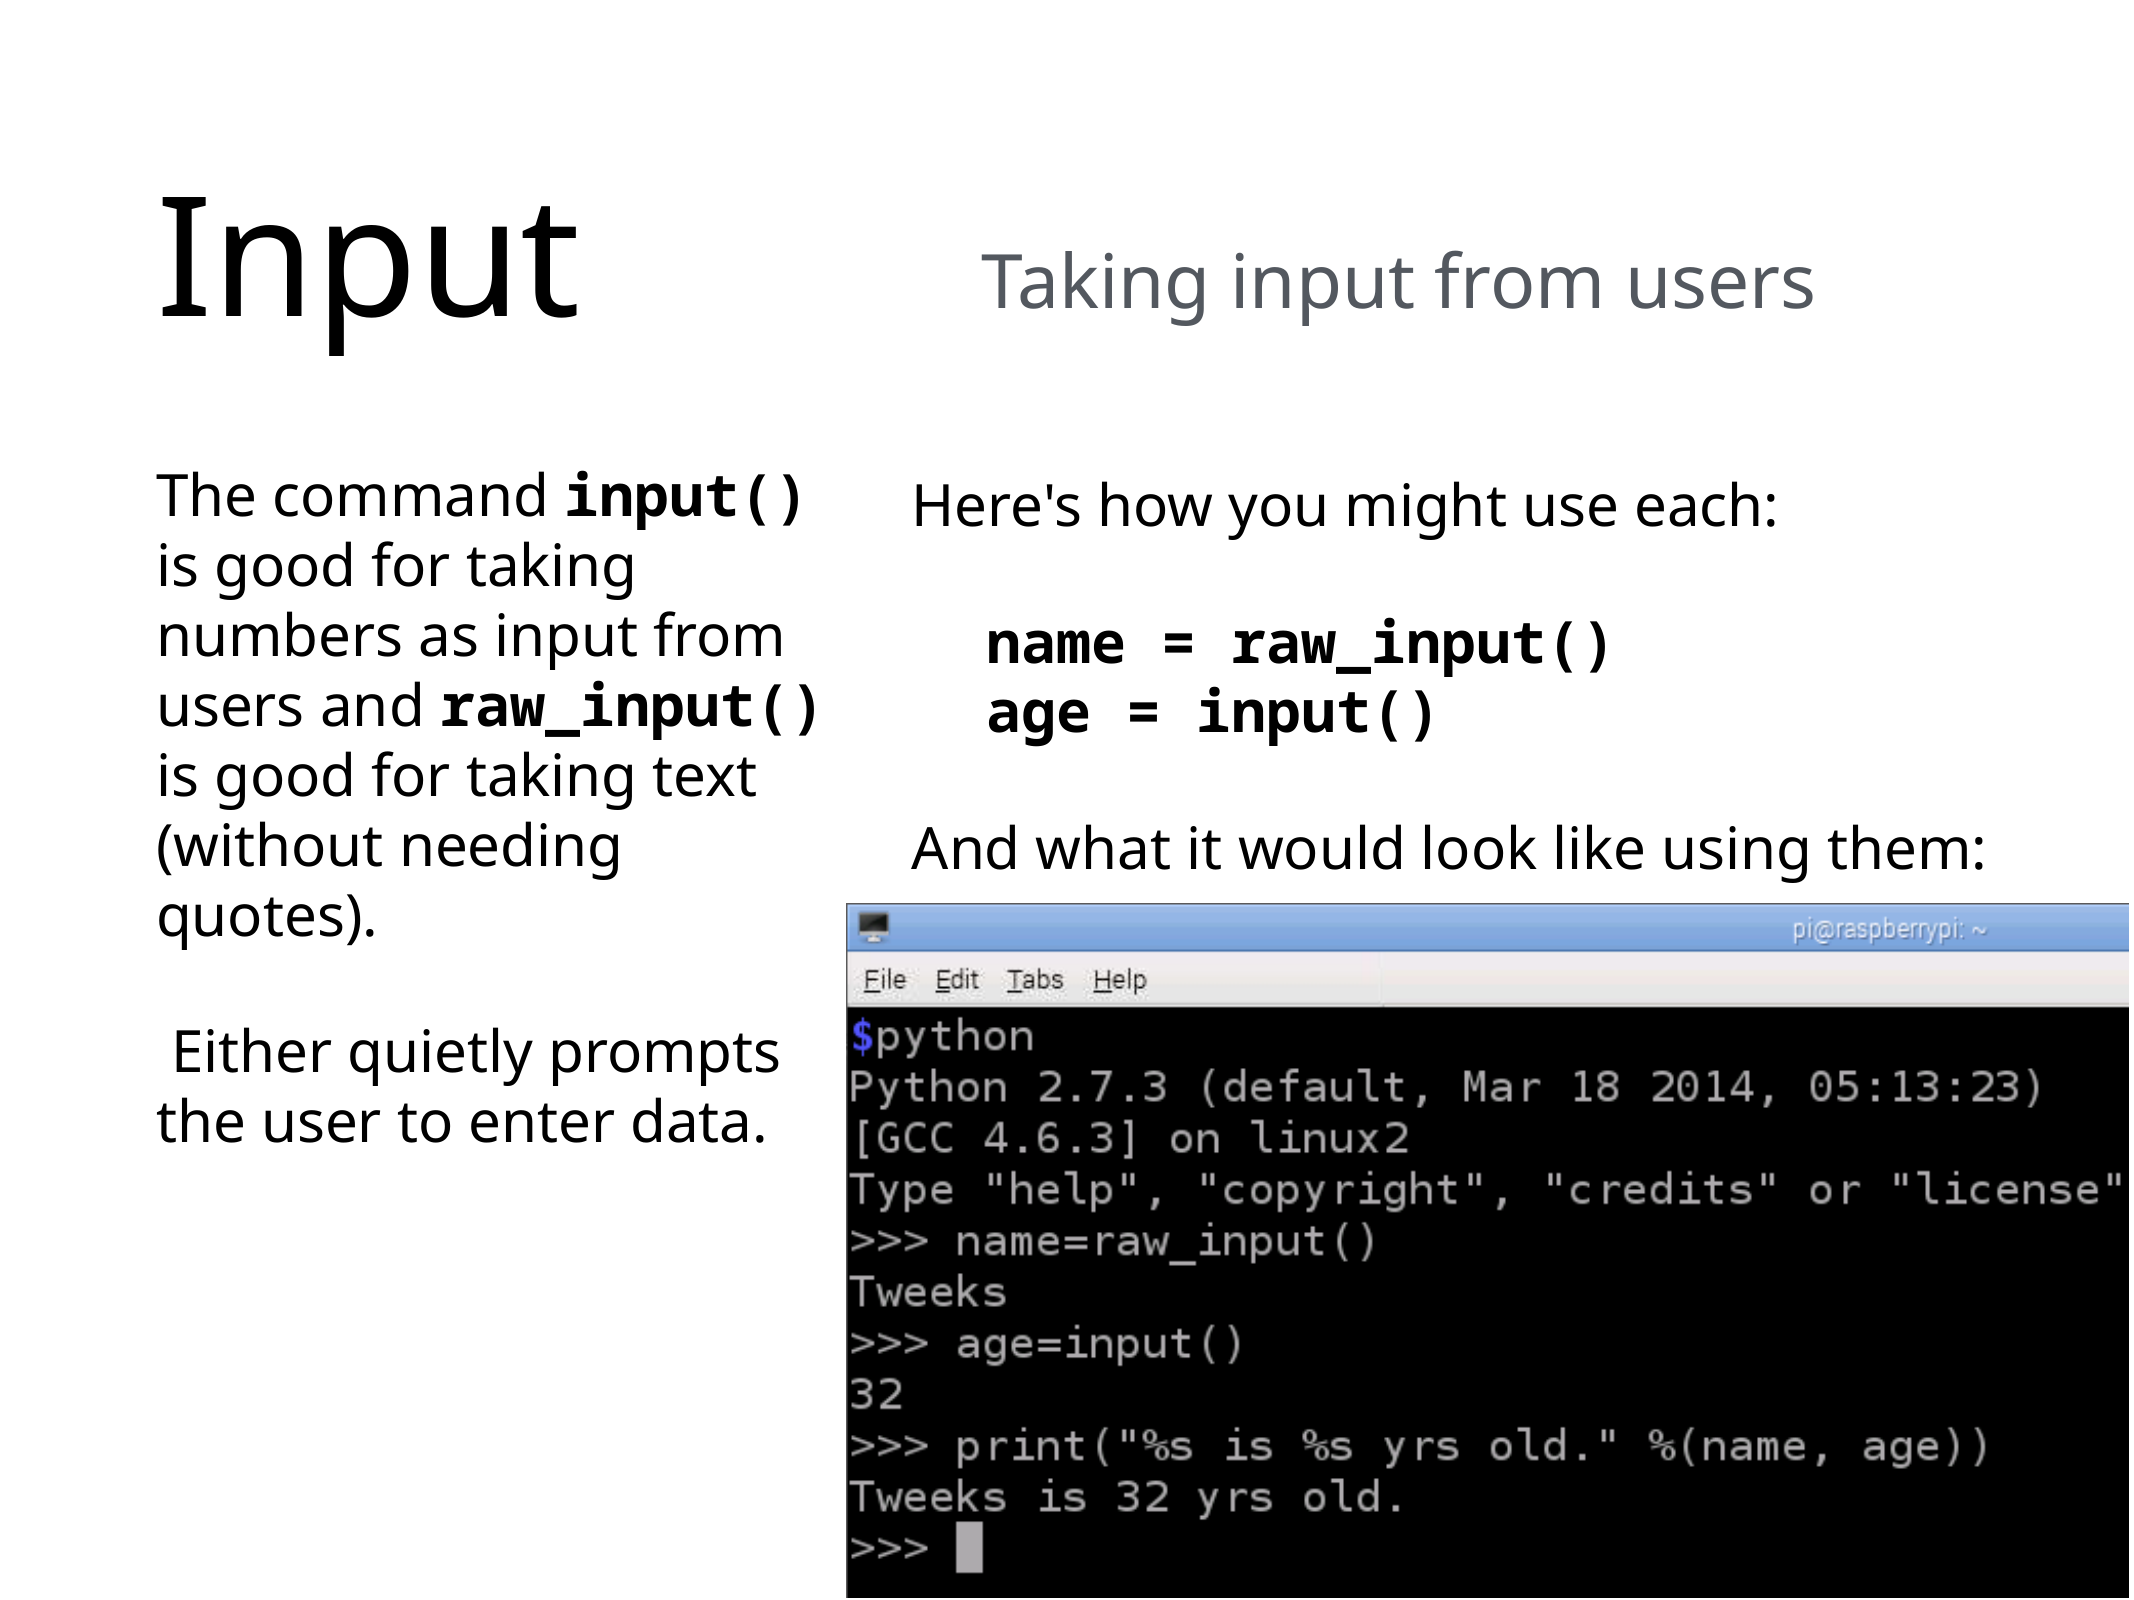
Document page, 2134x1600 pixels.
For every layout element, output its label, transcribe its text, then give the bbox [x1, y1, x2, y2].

text_box Here's how you might use each: name = raw_input() age = input() And what it would look like using them: [911, 468, 2068, 897]
list The command input() is good for taking numbers as input from users and raw_input() is good for taking text (without needing quotes). Either quietly prompts the user to enter data. [156, 427, 840, 1459]
text_box Taking input from users [973, 224, 1826, 332]
picture [846, 903, 2129, 1598]
title Input [156, 72, 1978, 428]
